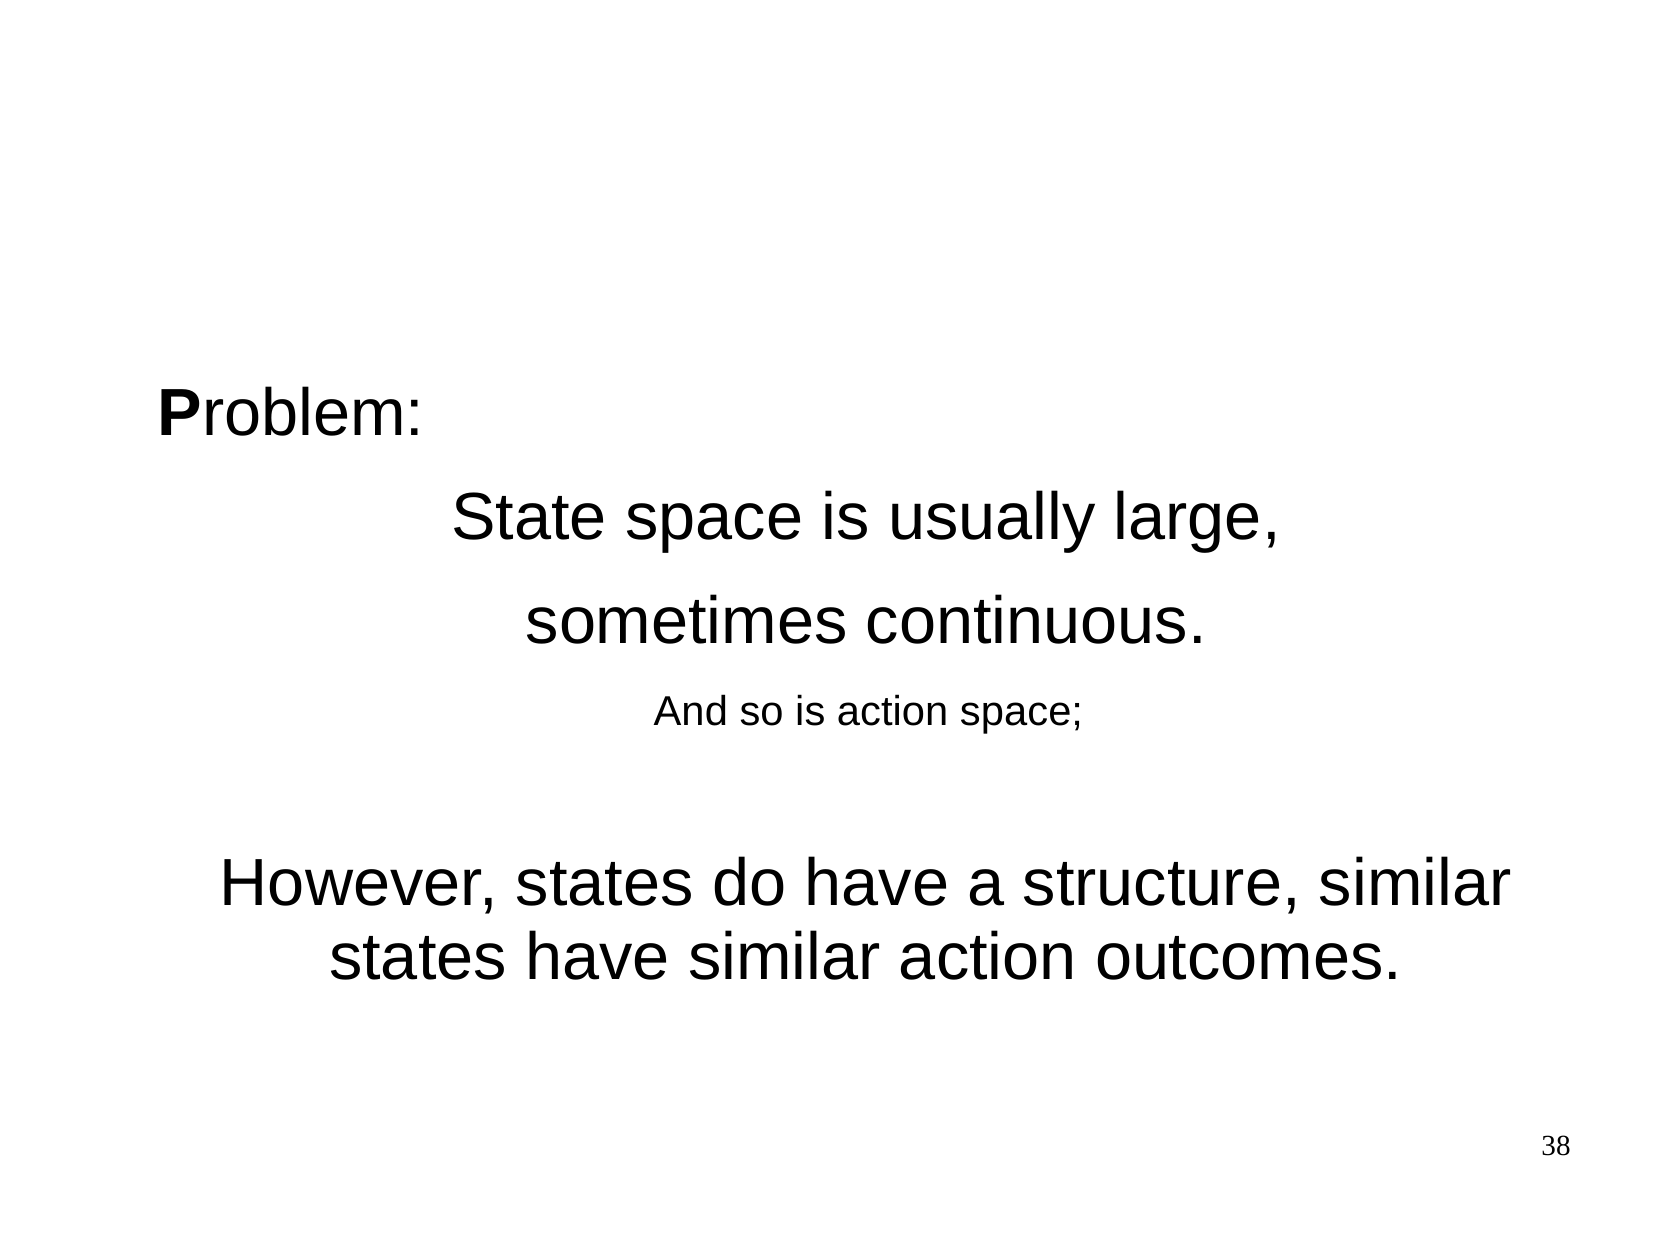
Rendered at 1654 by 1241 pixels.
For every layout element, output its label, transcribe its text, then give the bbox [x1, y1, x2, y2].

list Problem: State space is usually large, sometimes continuous. And so is action space; However, states do have a structure, similar states have similar action outcomes. [86, 375, 1576, 1081]
